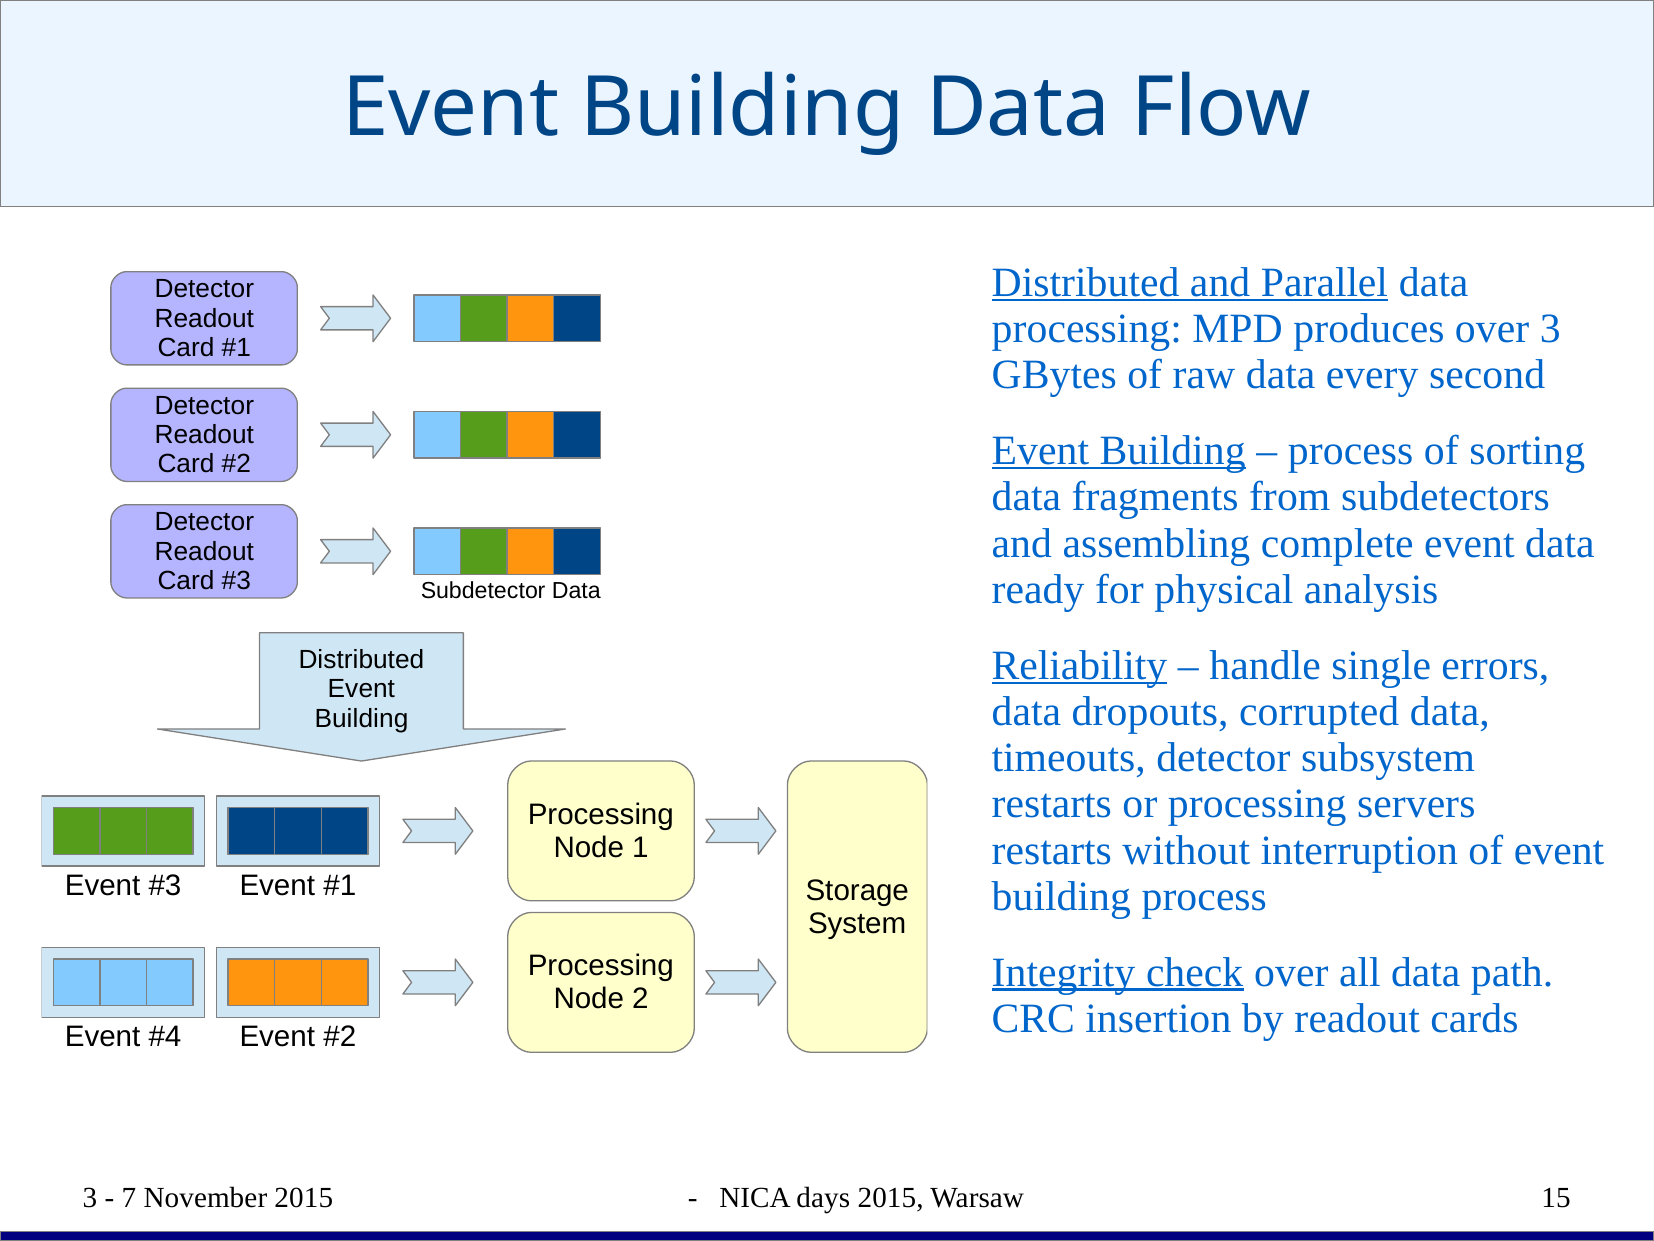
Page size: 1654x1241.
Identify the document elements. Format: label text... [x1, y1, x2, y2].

list Distributed and Parallel data processing: MPD produces over 3 GBytes of raw data every second Event Building – process of sorting data fragments from subdetectors and assembling complete event data ready for physical analysis Reliability – handle single errors, data dropouts, corrupted data, timeouts, detector subsystem restarts or processing servers restarts without interruption of event building process Integrity check over all data path. CRC insertion by readout cards [920, 259, 1607, 1078]
picture [41, 271, 920, 1053]
title Event Building Data Flow [82, 29, 1571, 178]
